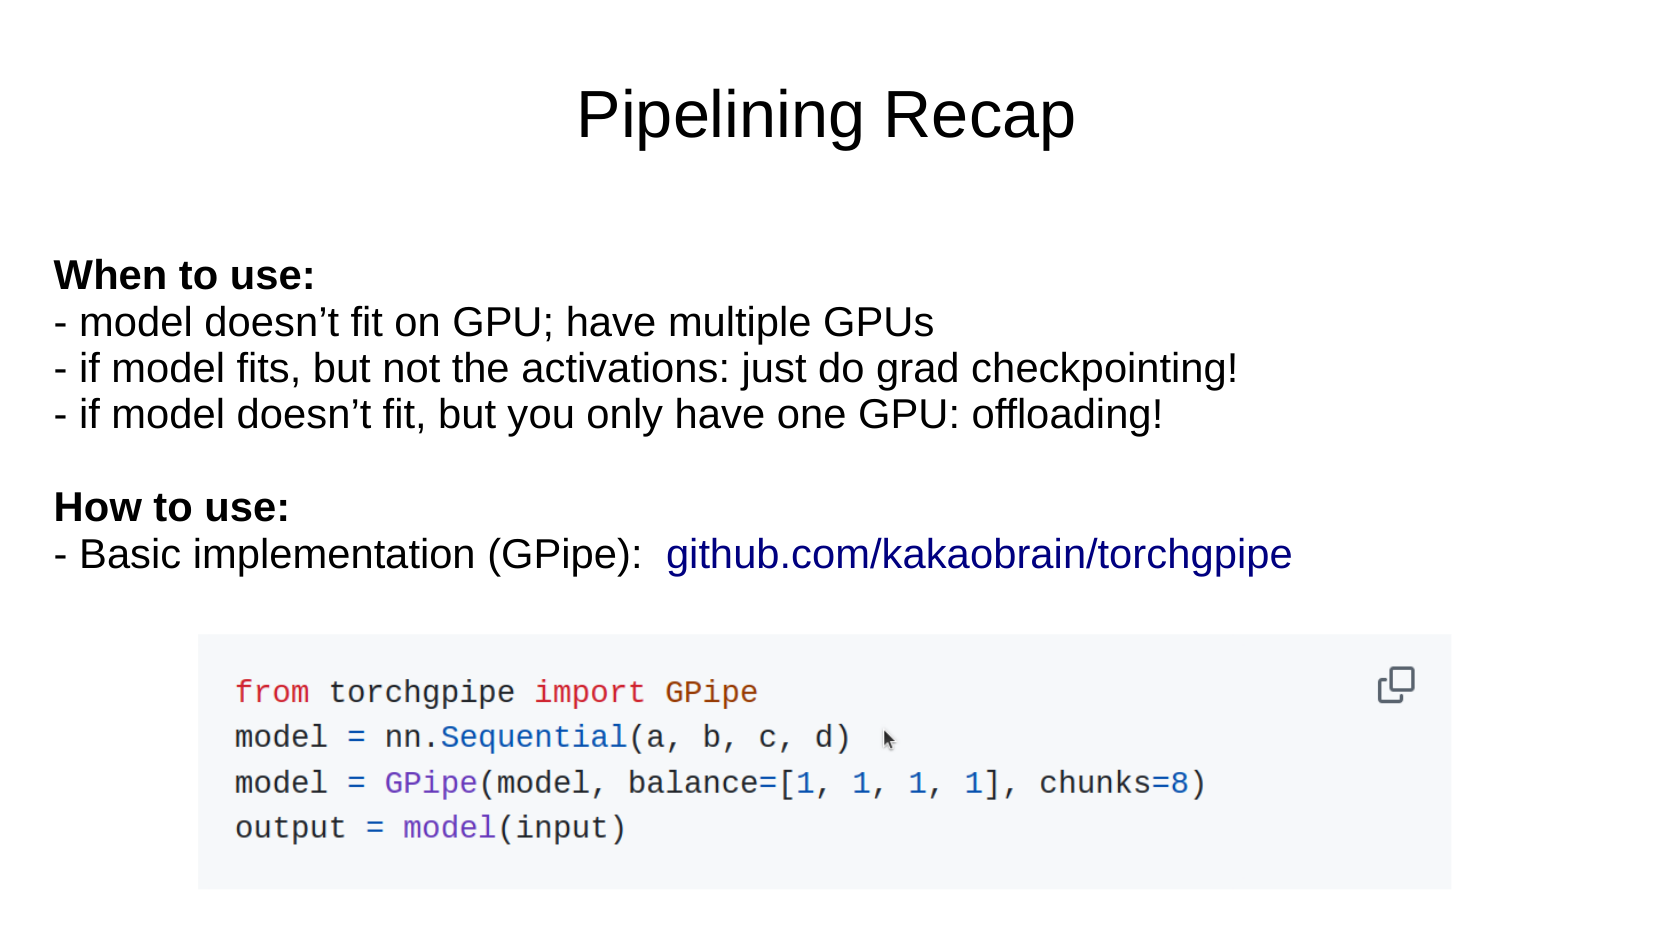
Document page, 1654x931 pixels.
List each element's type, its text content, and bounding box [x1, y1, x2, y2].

title Pipelining Recap [82, 37, 1571, 193]
picture [189, 616, 1480, 918]
text_box When to use: - model doesn’t fit on GPU; have multiple GPUs - if model fits, but not the activations: just do grad checkpointing! - if model doesn’t fit, but you only have one GPU: offloading! How to use: - Basic implementation (GPipe): github.com/kakaobrain/torchgpipe [39, 244, 1426, 759]
